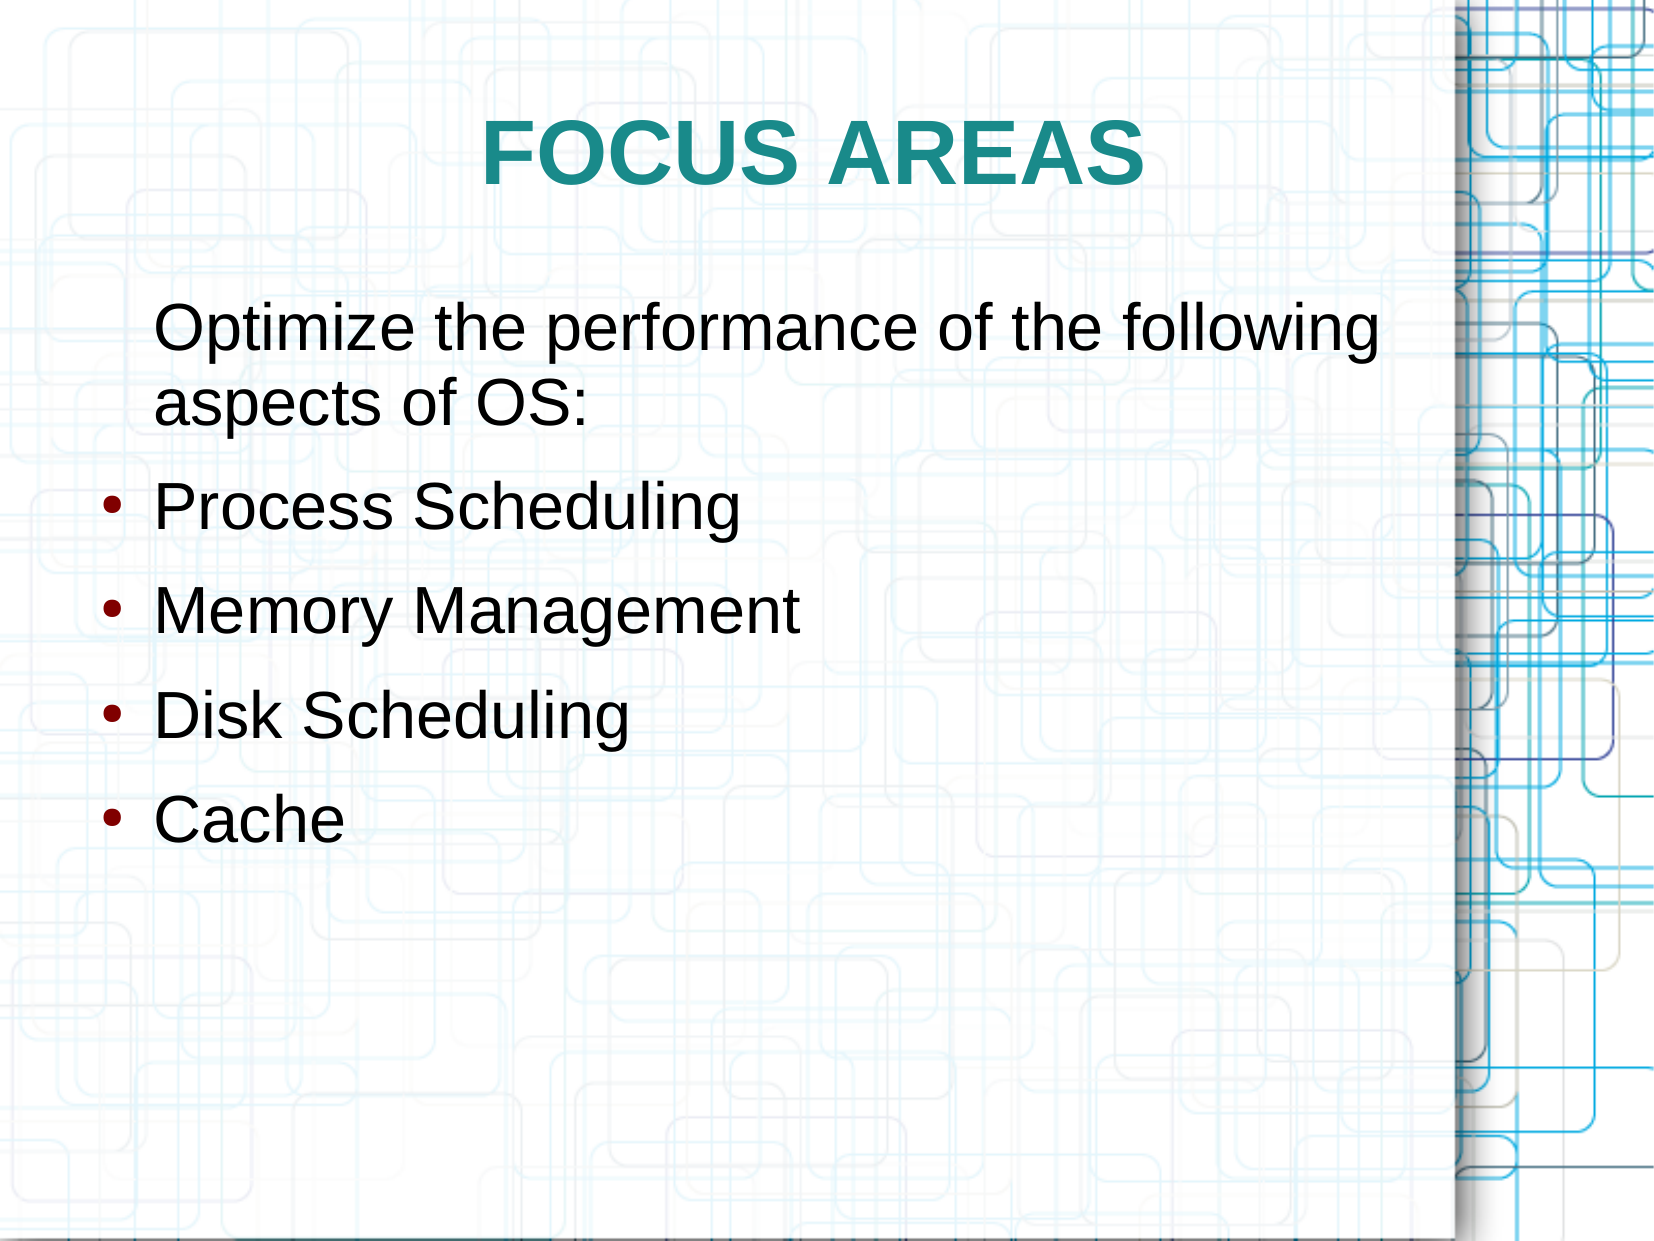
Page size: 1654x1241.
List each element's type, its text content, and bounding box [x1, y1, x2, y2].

picture [0, 0, 1654, 1241]
title FOCUS AREAS [82, 49, 1571, 257]
list Optimize the performance of the following aspects of OS: Process Scheduling Memory Management Disk Scheduling Cache [82, 290, 1418, 1010]
